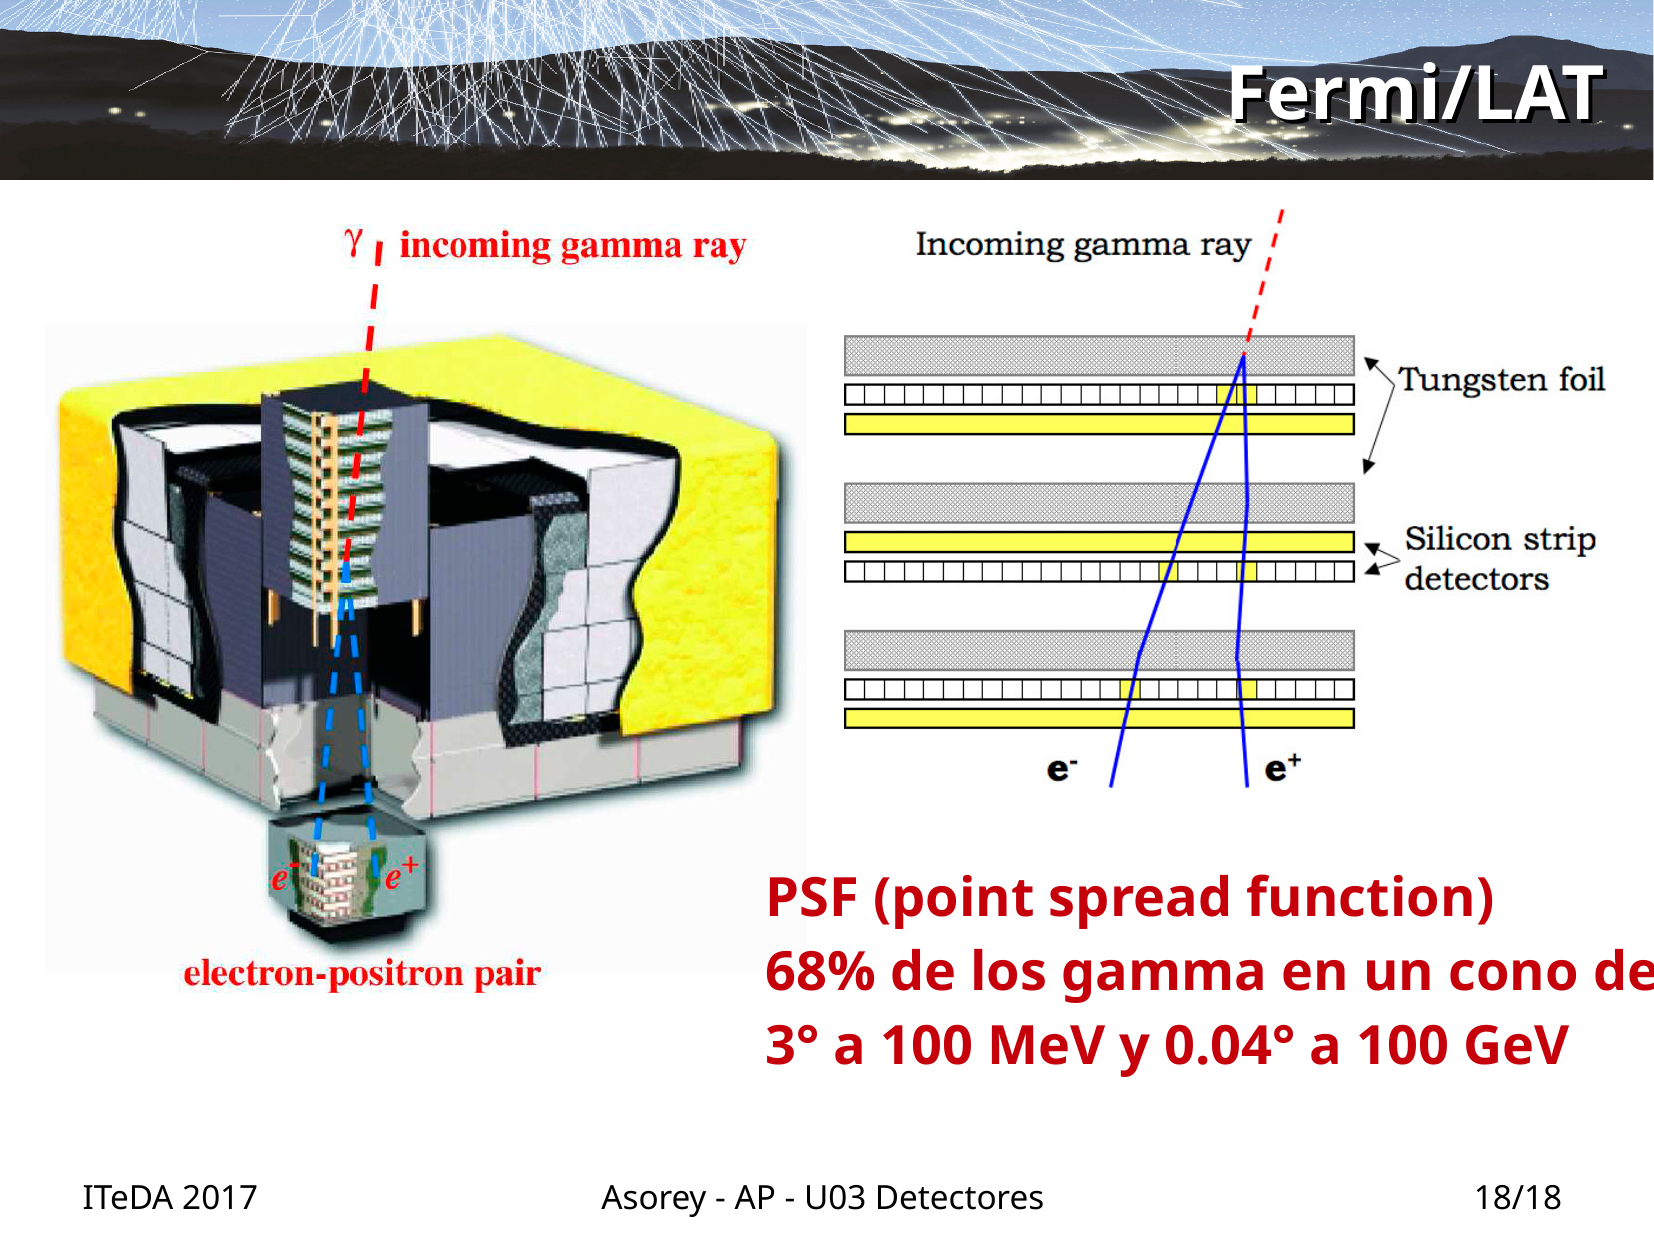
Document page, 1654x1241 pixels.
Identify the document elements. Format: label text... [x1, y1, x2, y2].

picture [0, 0, 1654, 180]
picture [45, 224, 807, 993]
title Fermi/LAT [45, 15, 1606, 166]
picture [844, 209, 1606, 788]
text_box PSF (point spread function) 68% de los gamma en un cono de 3° a 100 MeV y 0.04° a 100 GeV [750, 851, 1569, 1066]
